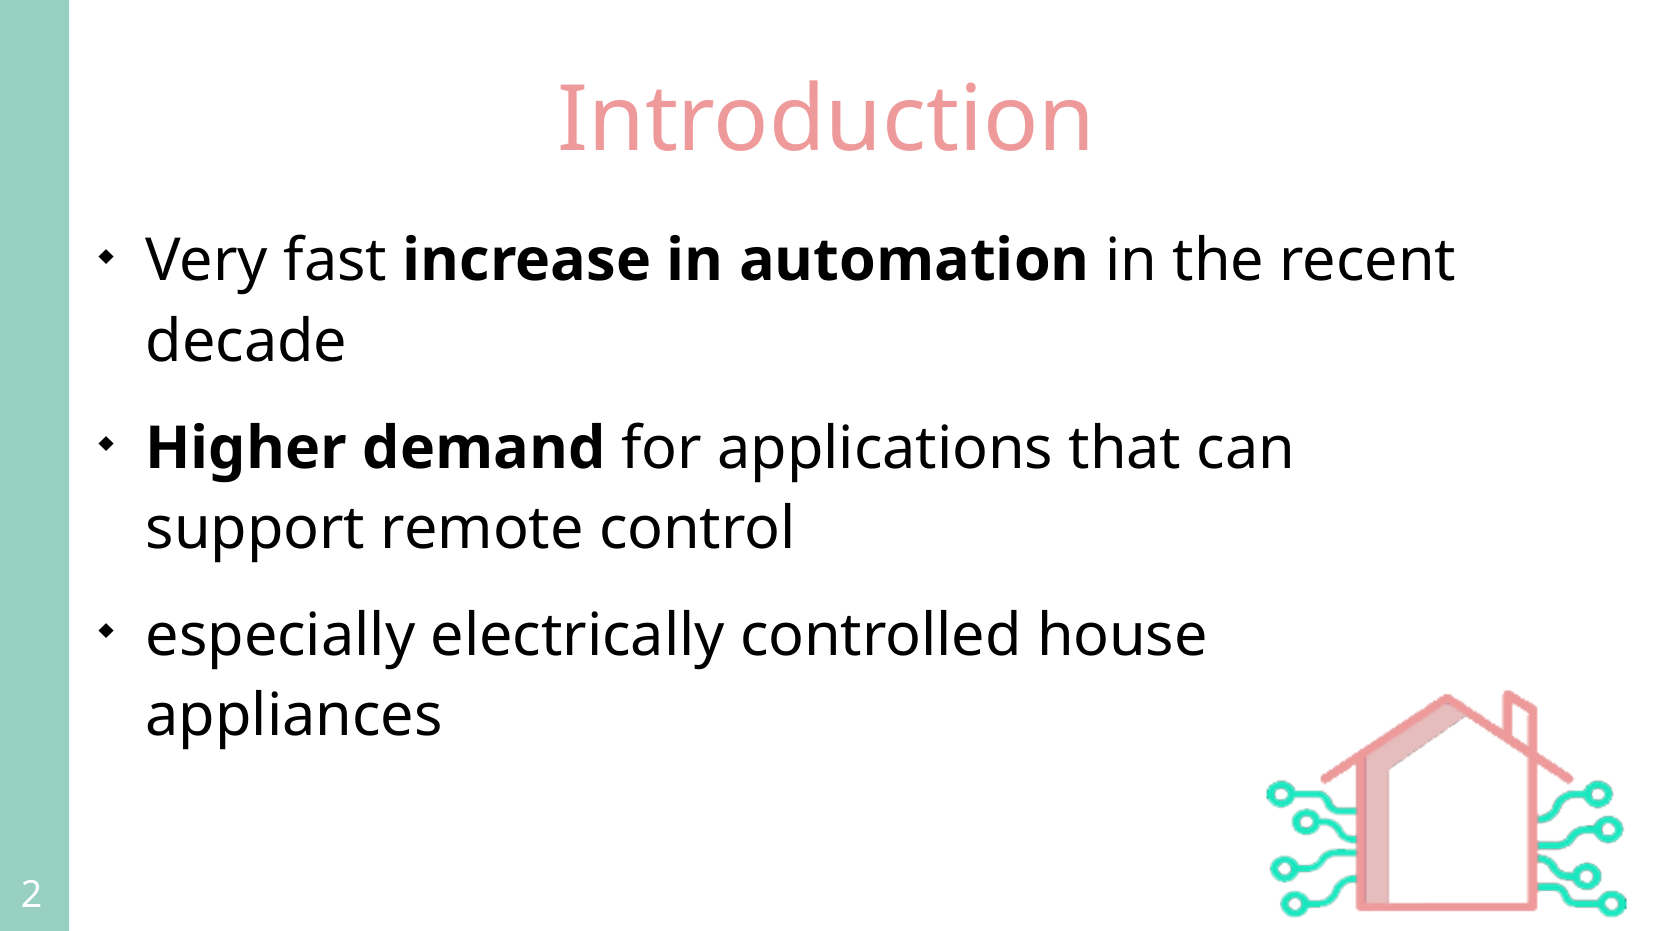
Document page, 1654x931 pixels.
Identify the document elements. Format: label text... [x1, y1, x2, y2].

text_box <number> [0, 860, 132, 931]
list Very fast increase in automation in the recent decade Higher demand for applications that can support remote control especially electrically controlled house appliances [82, 217, 1486, 758]
picture [1200, 626, 1654, 931]
text_box [0, 0, 70, 860]
title Introduction [82, 37, 1571, 193]
